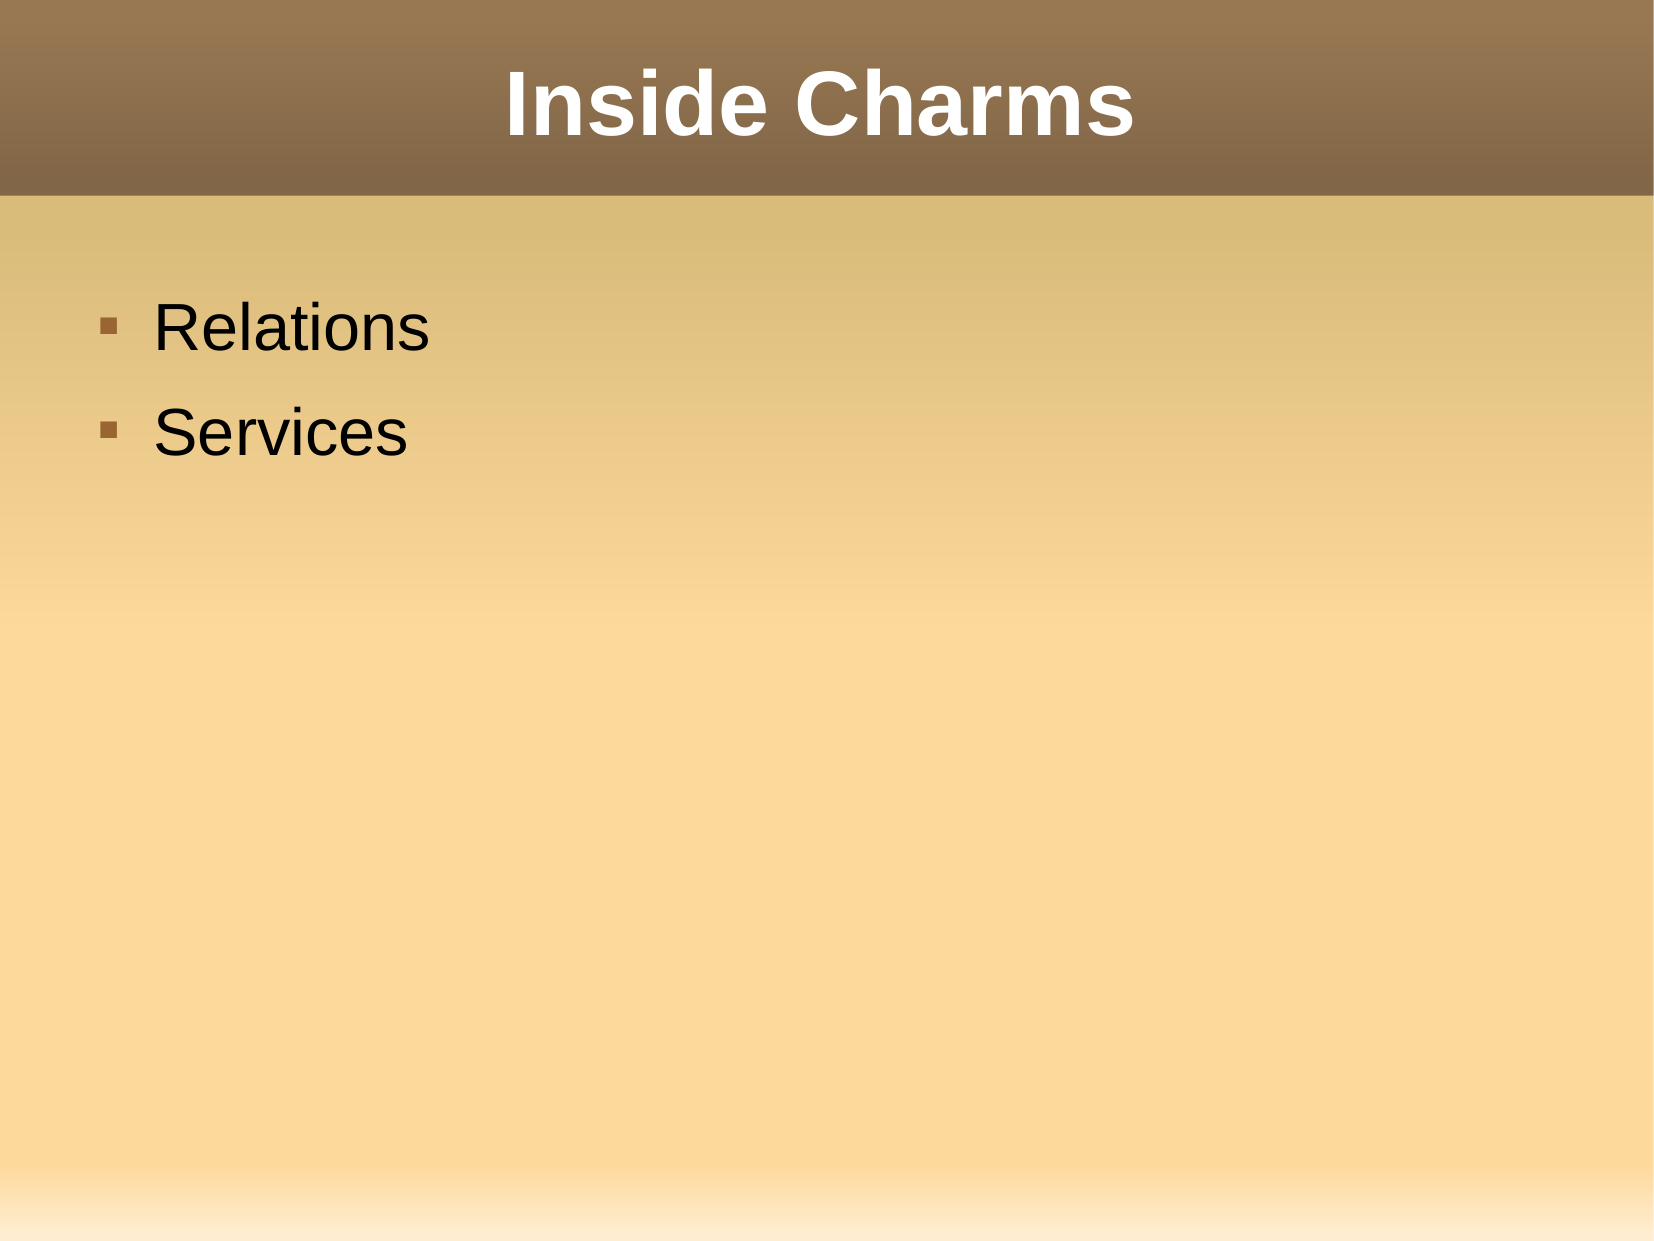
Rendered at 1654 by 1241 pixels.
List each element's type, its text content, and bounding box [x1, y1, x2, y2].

list Relations Services [82, 290, 1571, 1094]
picture [0, 0, 1654, 1241]
title Inside Charms [76, 7, 1565, 200]
